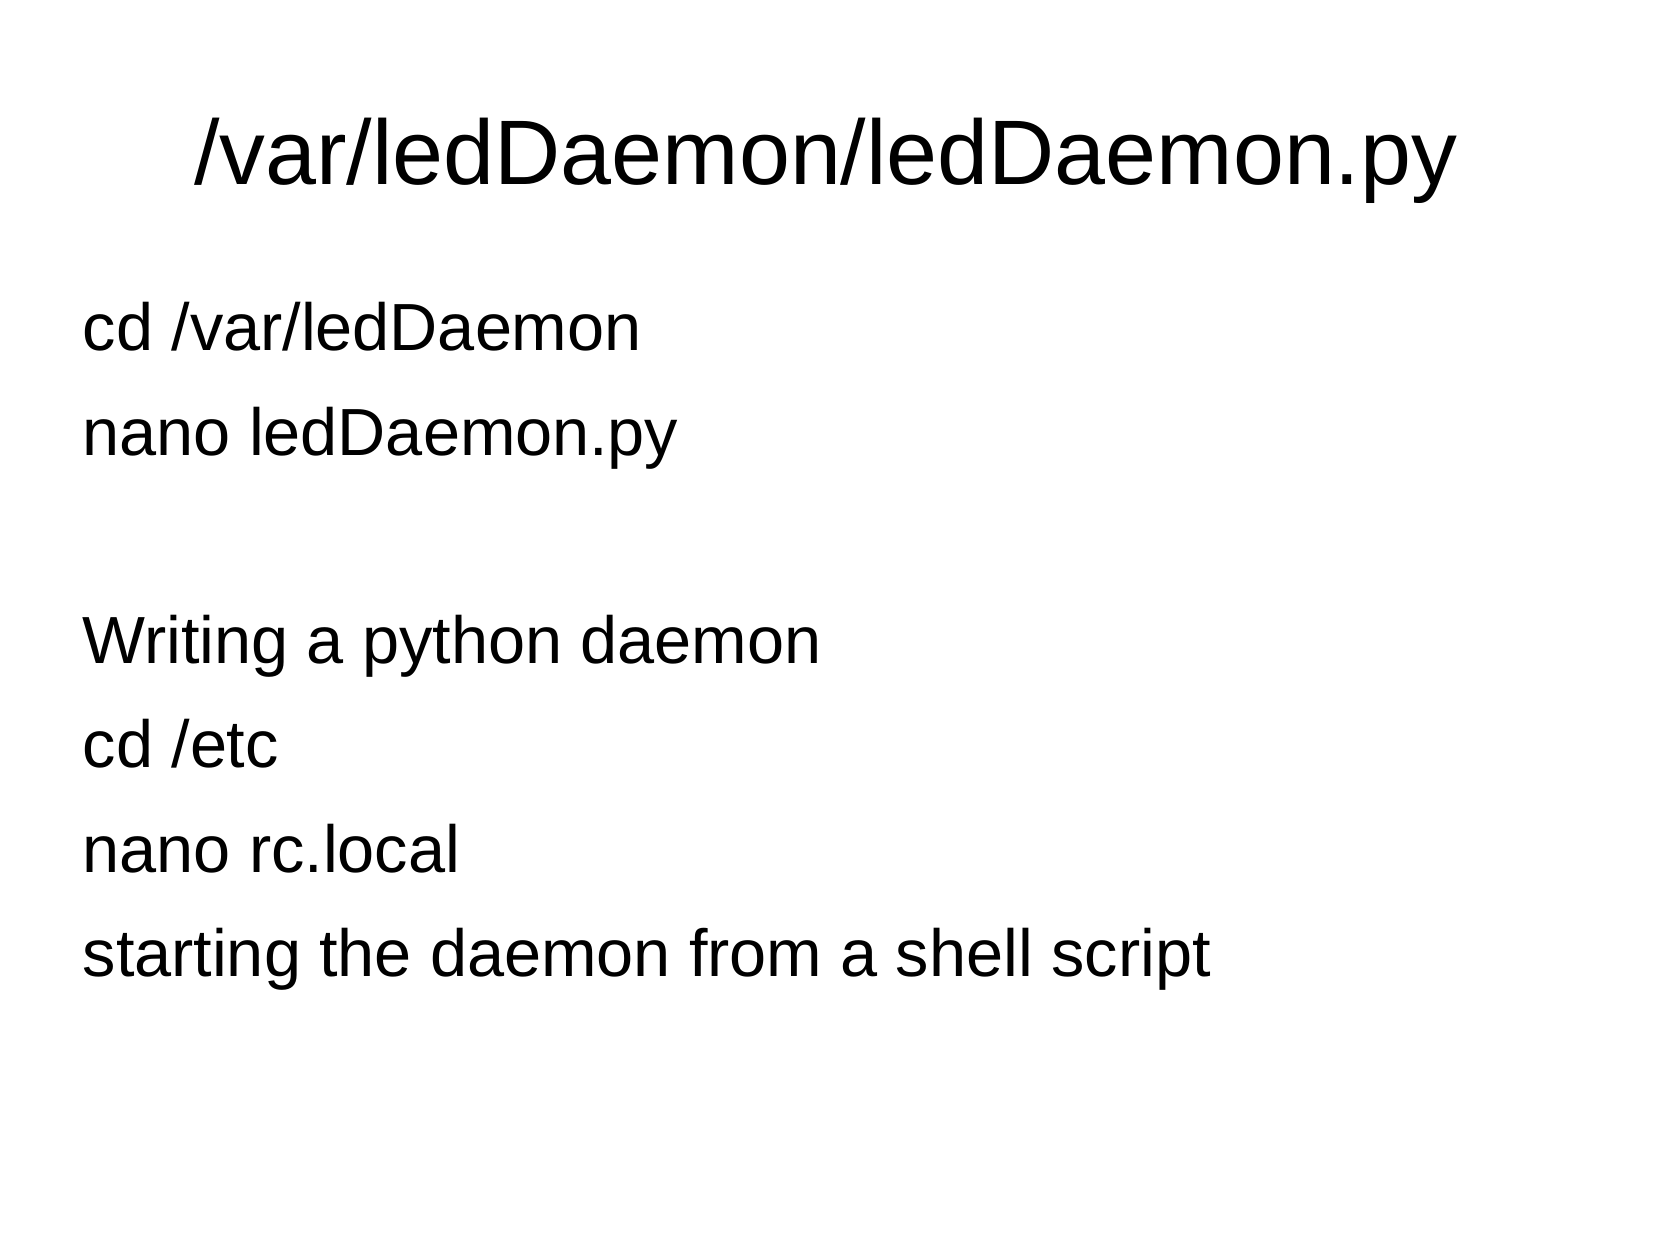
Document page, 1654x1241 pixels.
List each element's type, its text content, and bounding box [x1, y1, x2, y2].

list cd /var/ledDaemon nano ledDaemon.py Writing a python daemon cd /etc nano rc.local starting the daemon from a shell script [82, 290, 1538, 1010]
title /var/ledDaemon/ledDaemon.py [82, 49, 1571, 257]
